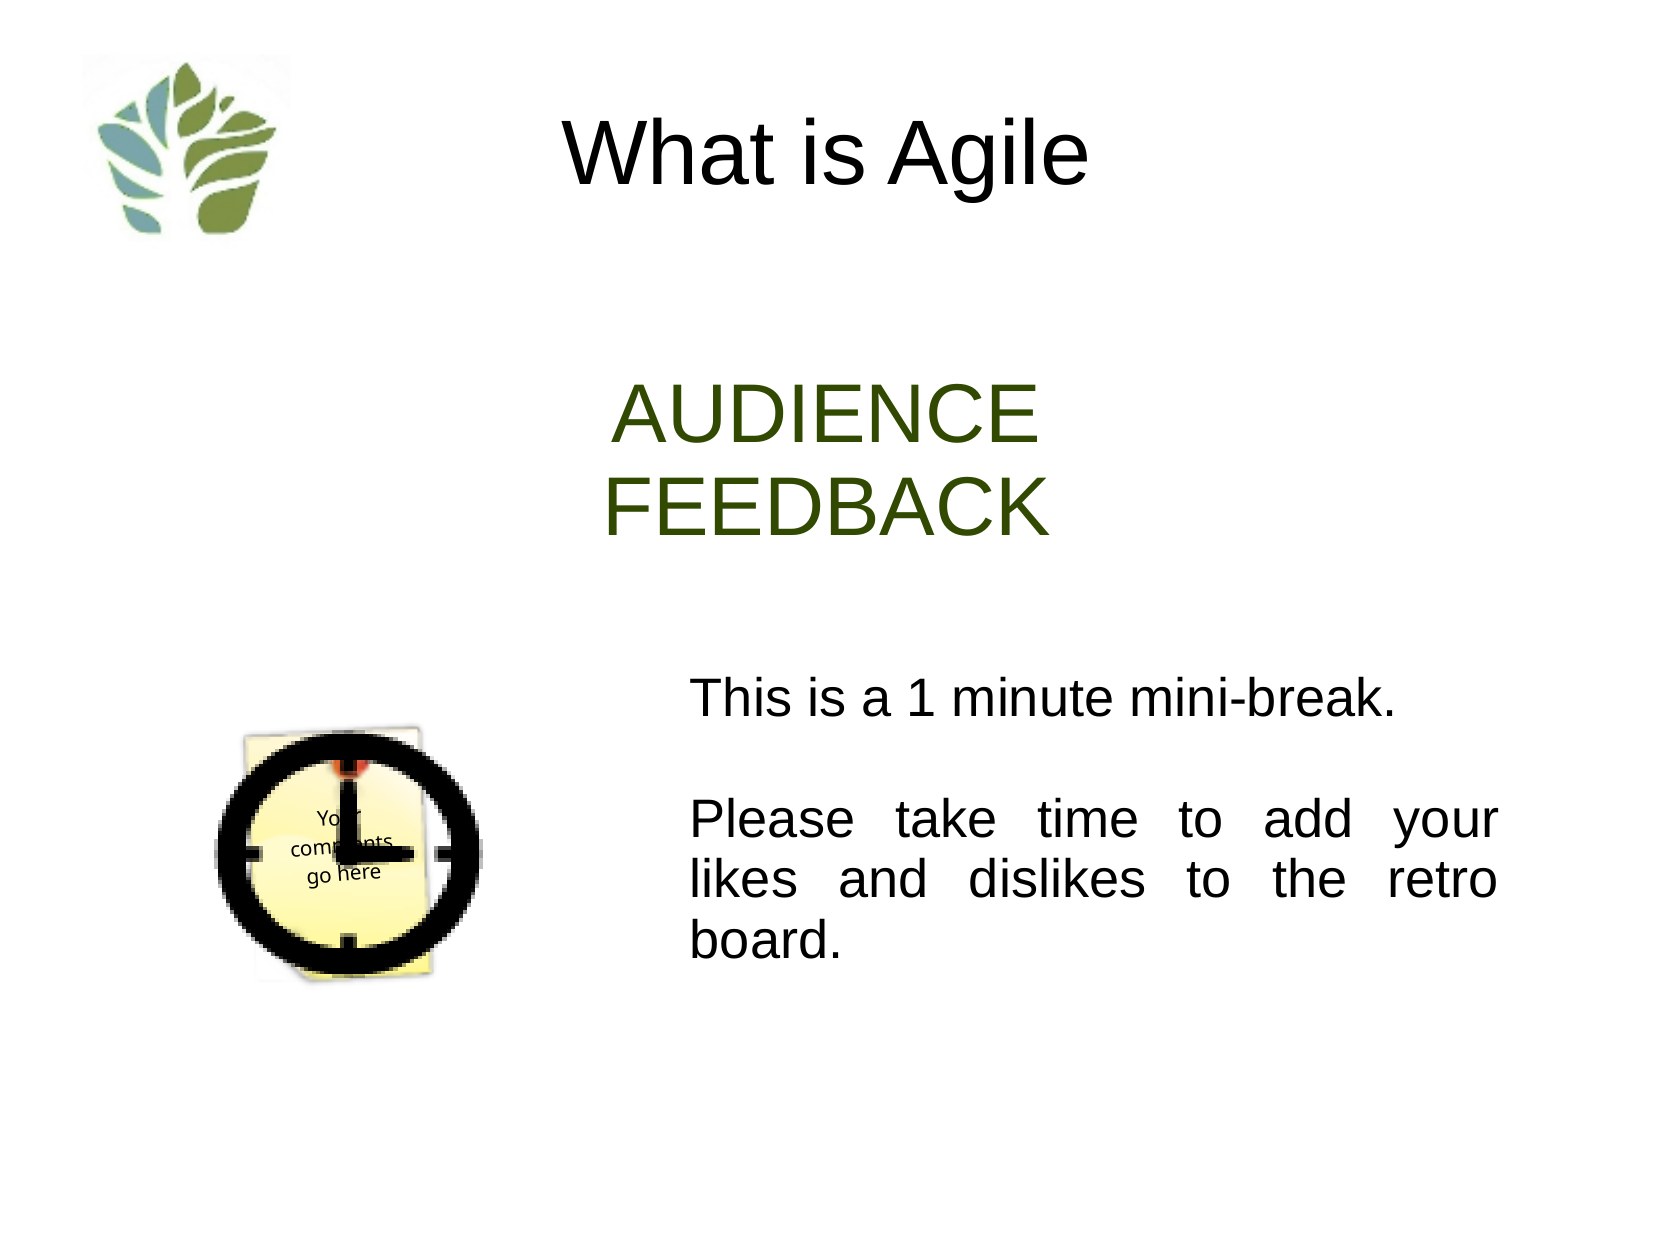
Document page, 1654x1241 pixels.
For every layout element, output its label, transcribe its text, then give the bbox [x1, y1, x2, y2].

picture [82, 49, 291, 258]
title What is Agile [291, 49, 1571, 257]
text_box AUDIENCE FEEDBACK [504, 360, 1150, 561]
text_box This is a 1 minute mini-break. Please take time to add your likes and dislikes to the retro board. [675, 660, 1516, 978]
picture [202, 714, 496, 991]
